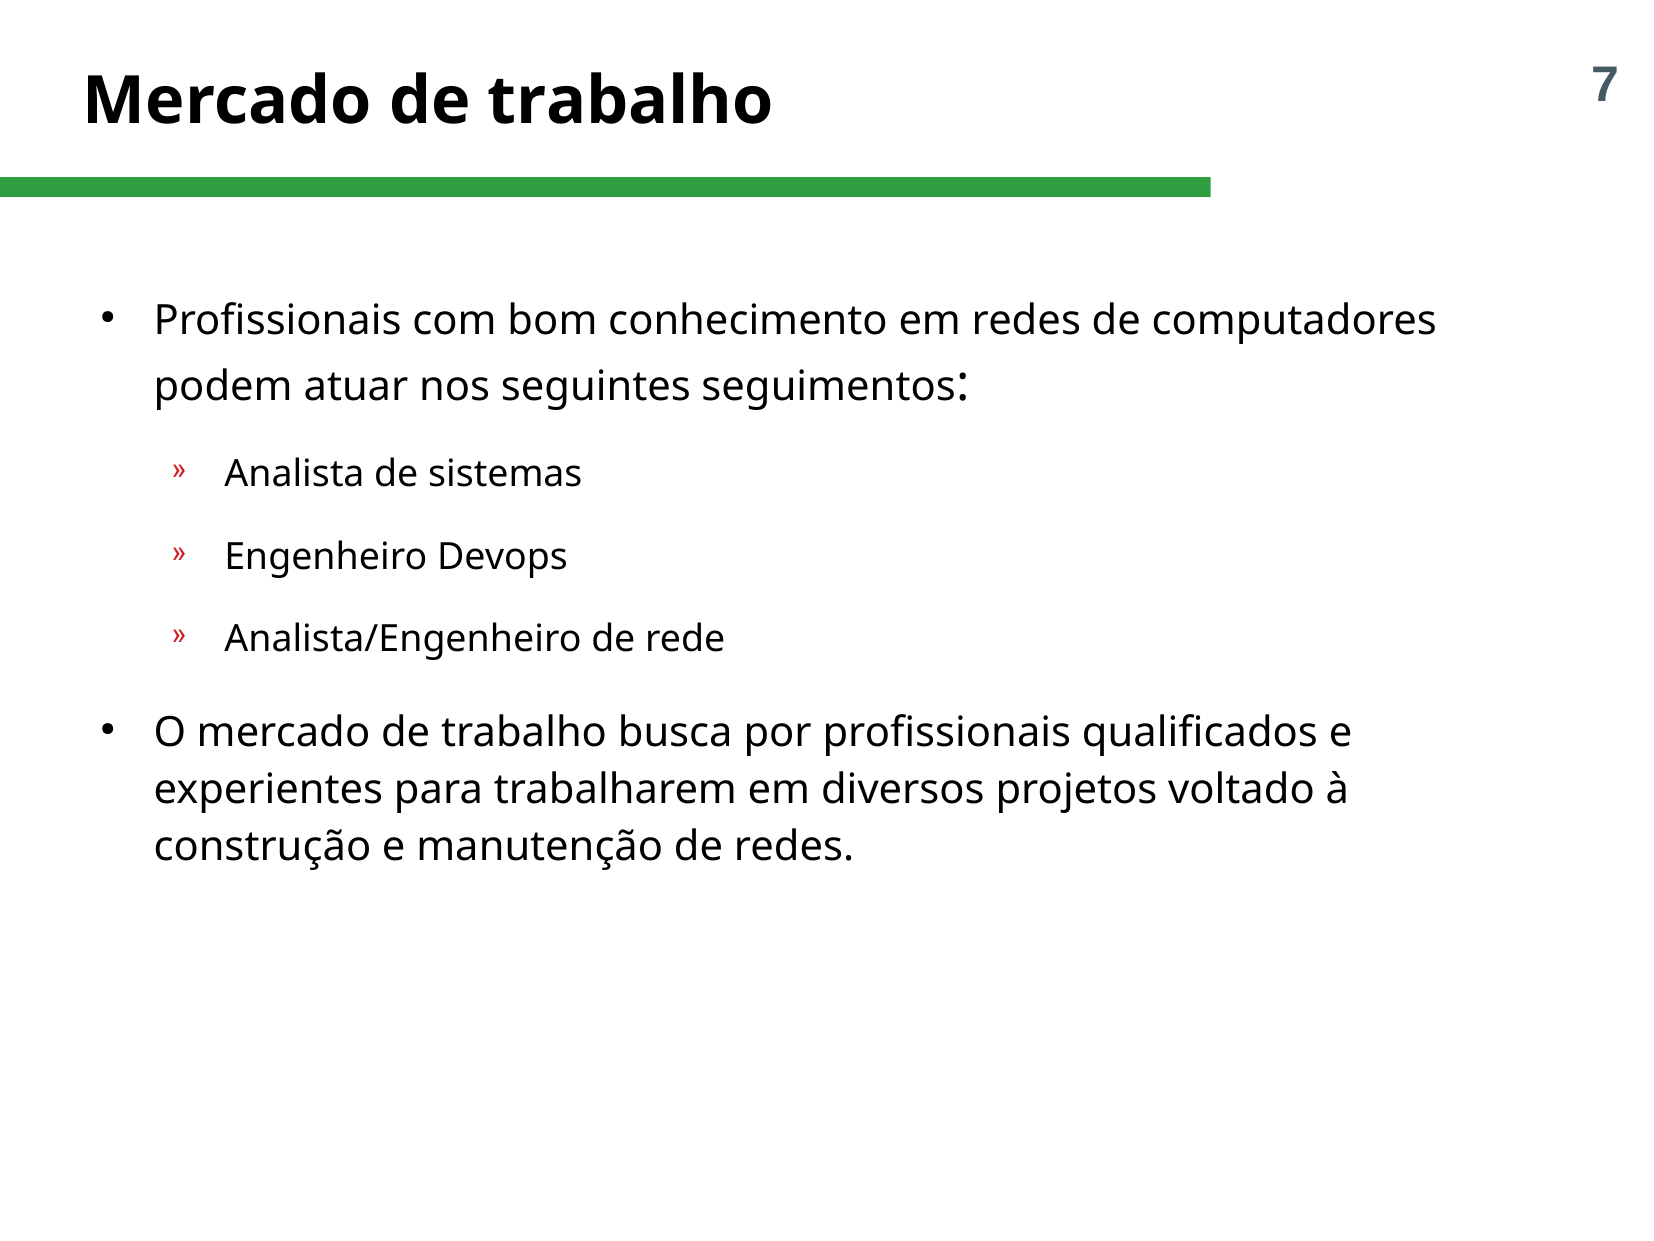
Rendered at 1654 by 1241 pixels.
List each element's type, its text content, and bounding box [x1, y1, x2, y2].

list Profissionais com bom conhecimento em redes de computadores podem atuar nos seguintes seguimentos: Analista de sistemas Engenheiro Devops Analista/Engenheiro de rede O mercado de trabalho busca por profissionais qualificados e experientes para trabalharem em diversos projetos voltado à construção e manutenção de redes. [82, 290, 1571, 1216]
title Mercado de trabalho [82, 0, 1152, 202]
